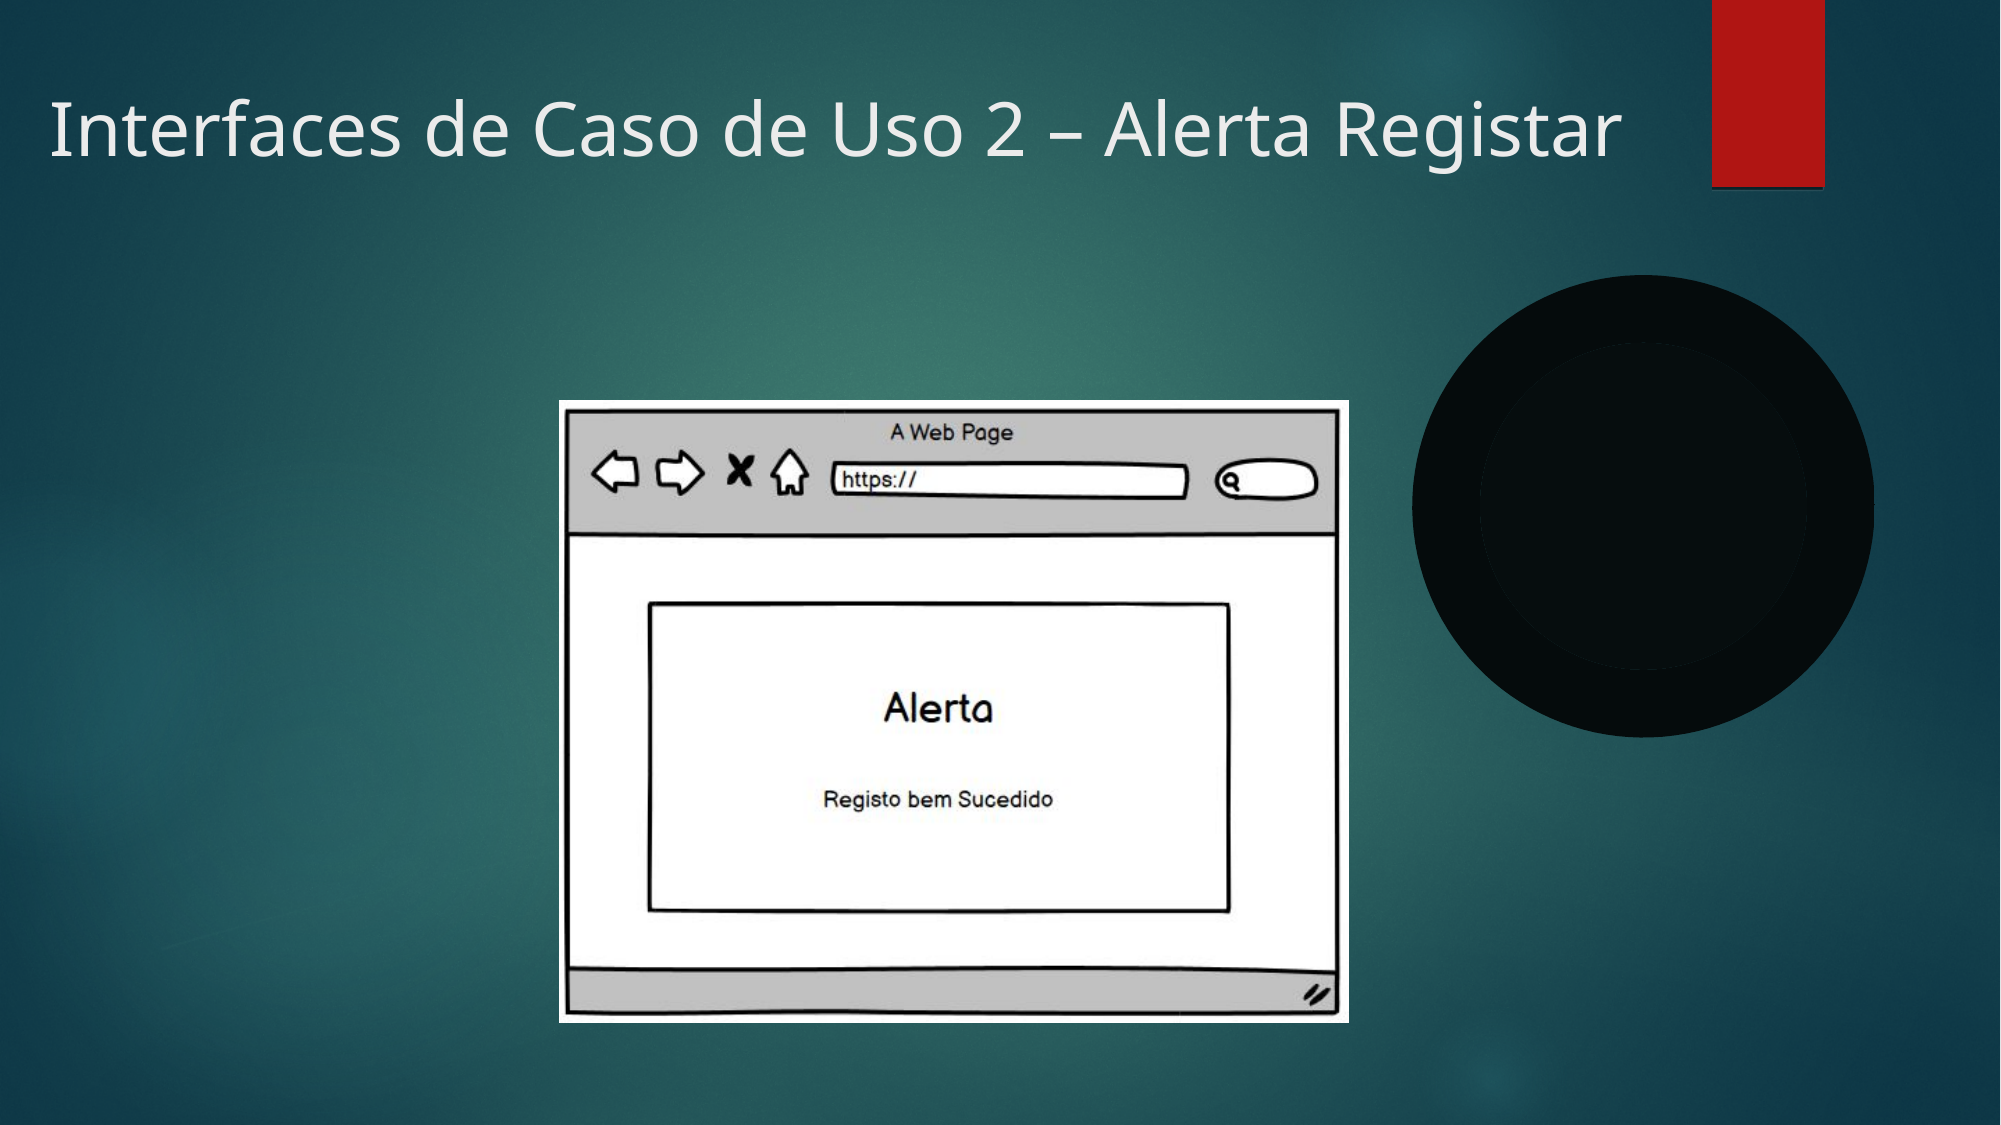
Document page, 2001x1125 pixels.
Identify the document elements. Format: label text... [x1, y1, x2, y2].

title Interfaces de Caso de Uso 2 – Alerta Registar [34, 74, 1919, 305]
picture [559, 400, 1349, 1023]
